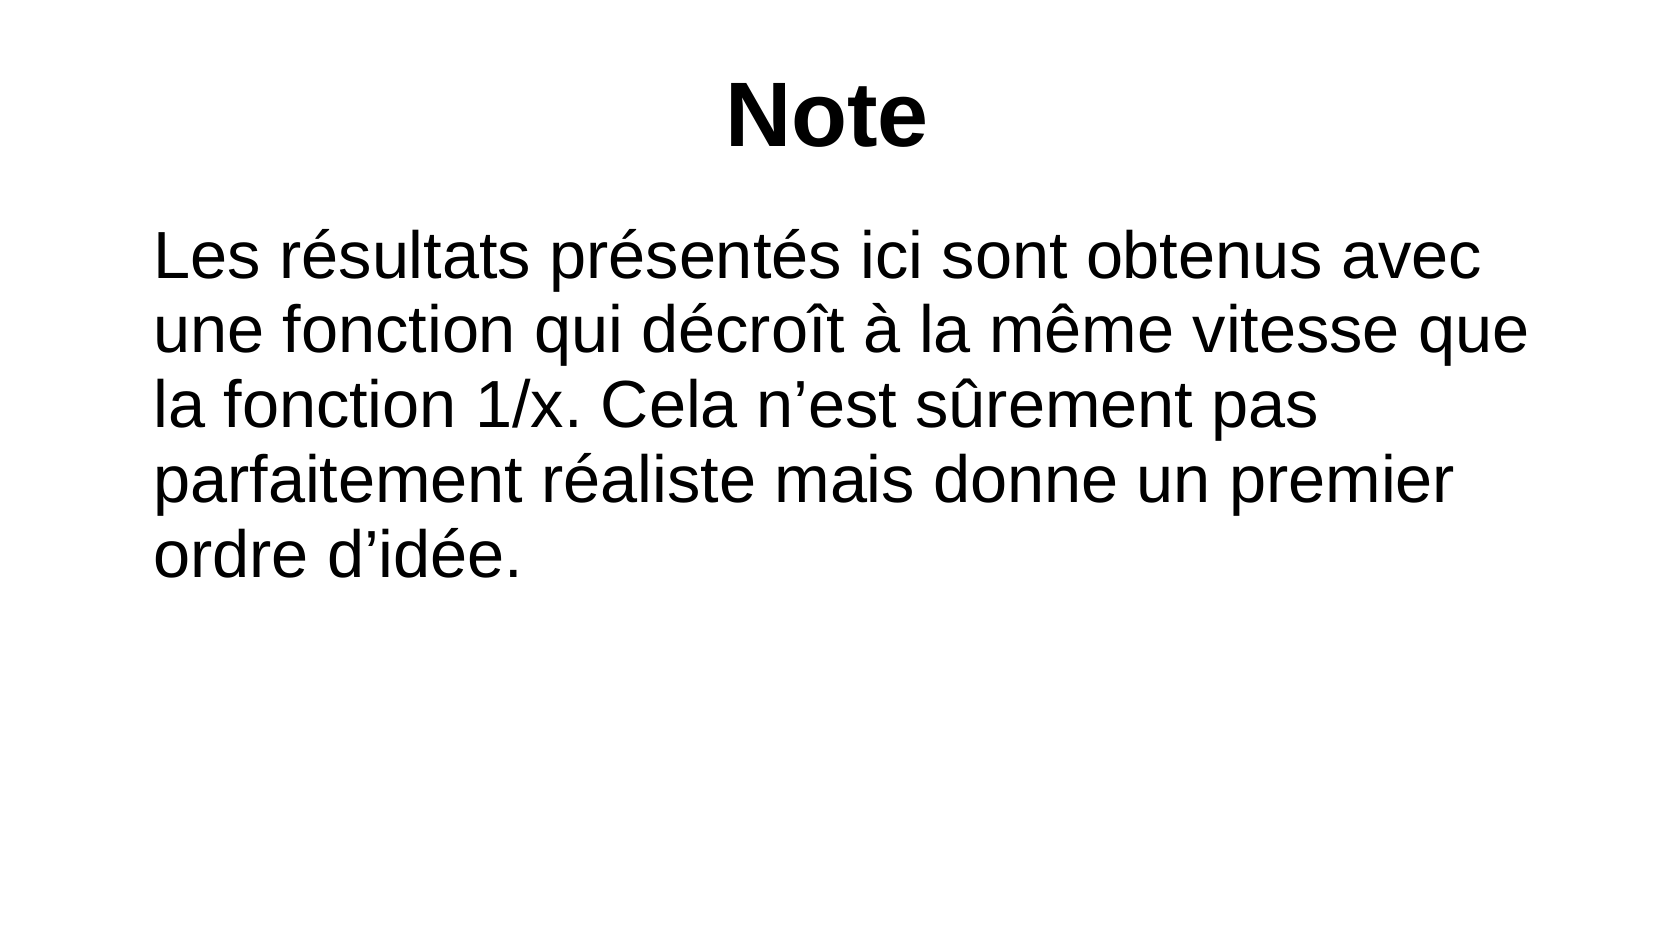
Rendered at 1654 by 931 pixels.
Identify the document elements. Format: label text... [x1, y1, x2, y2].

list Les résultats présentés ici sont obtenus avec une fonction qui décroît à la même vitesse que la fonction 1/x. Cela n’est sûrement pas parfaitement réaliste mais donne un premier ordre d’idée. [82, 217, 1571, 758]
title Note [82, 37, 1571, 193]
